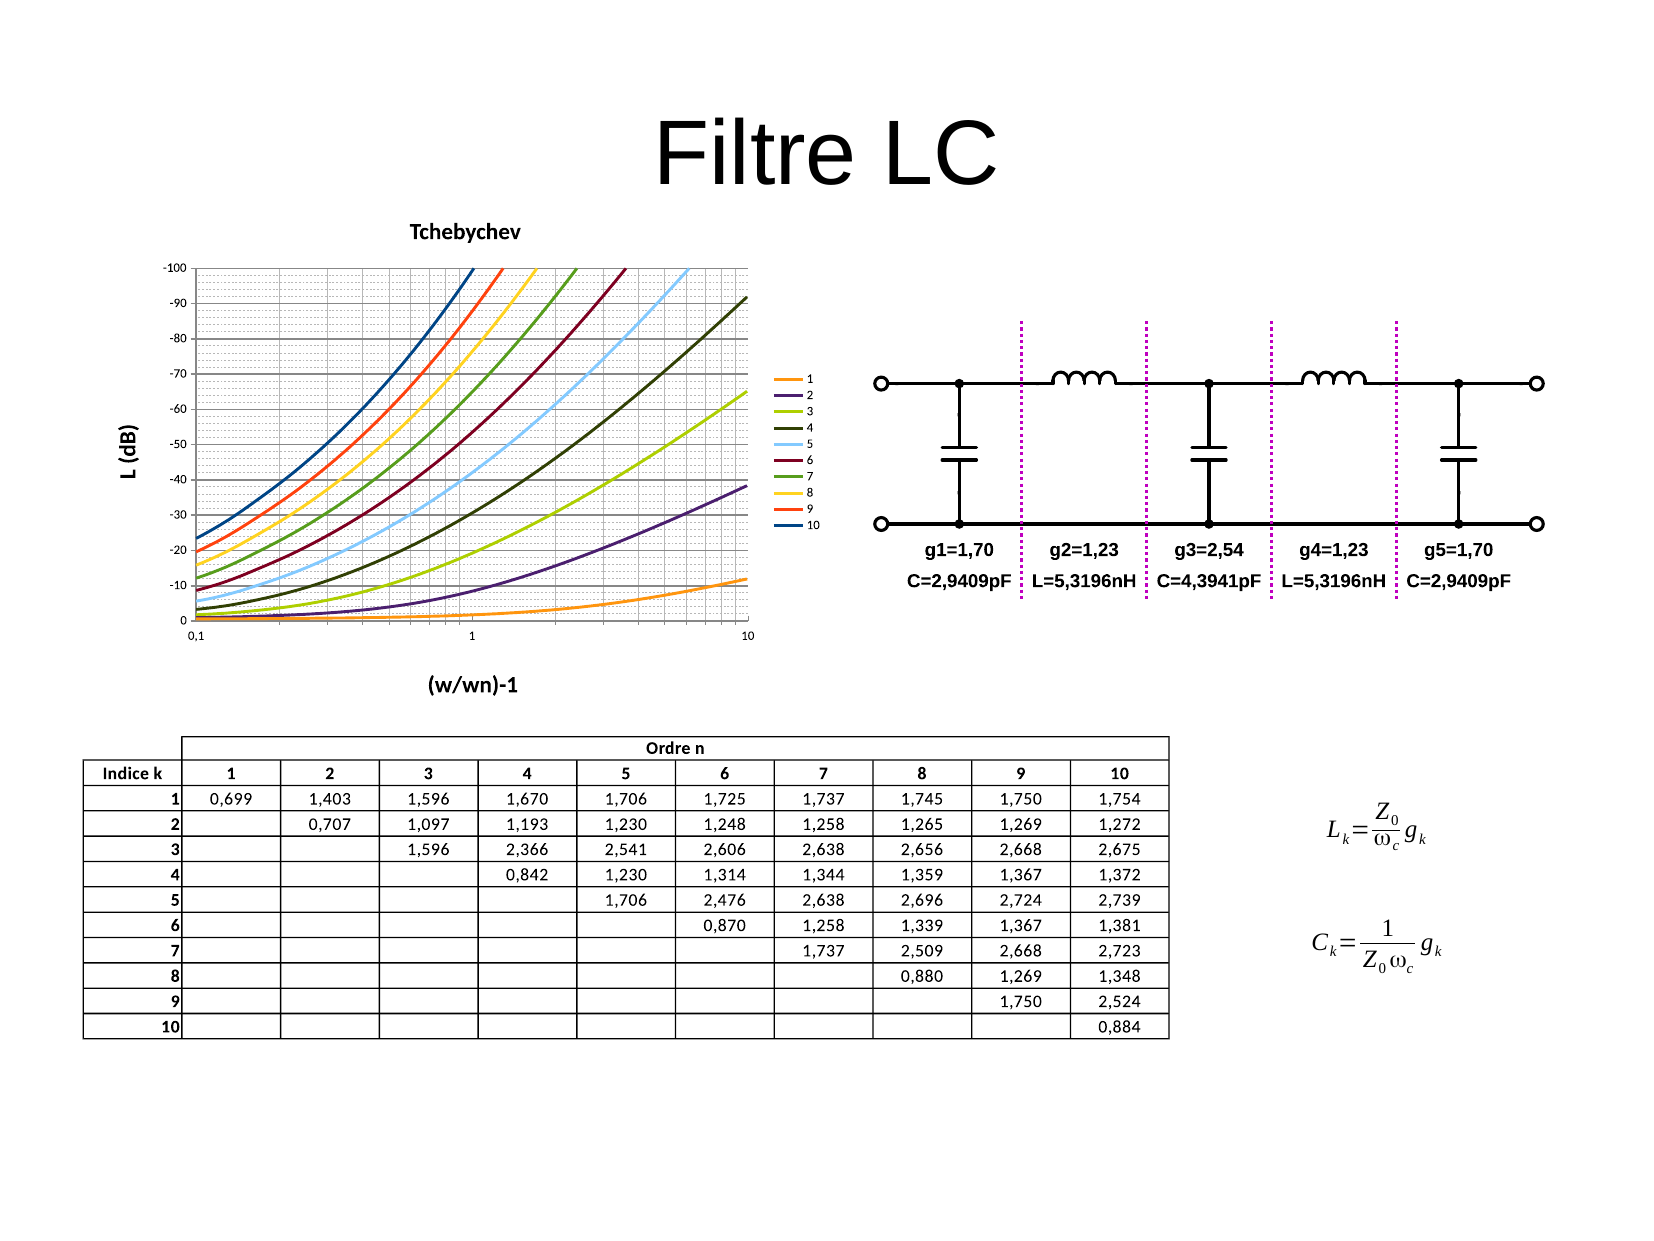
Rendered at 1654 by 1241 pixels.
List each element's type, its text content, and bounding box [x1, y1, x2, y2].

picture [94, 199, 833, 705]
picture [862, 316, 1590, 607]
picture [82, 736, 1170, 1040]
title Filtre LC [82, 49, 1571, 257]
chart [1305, 797, 1448, 977]
